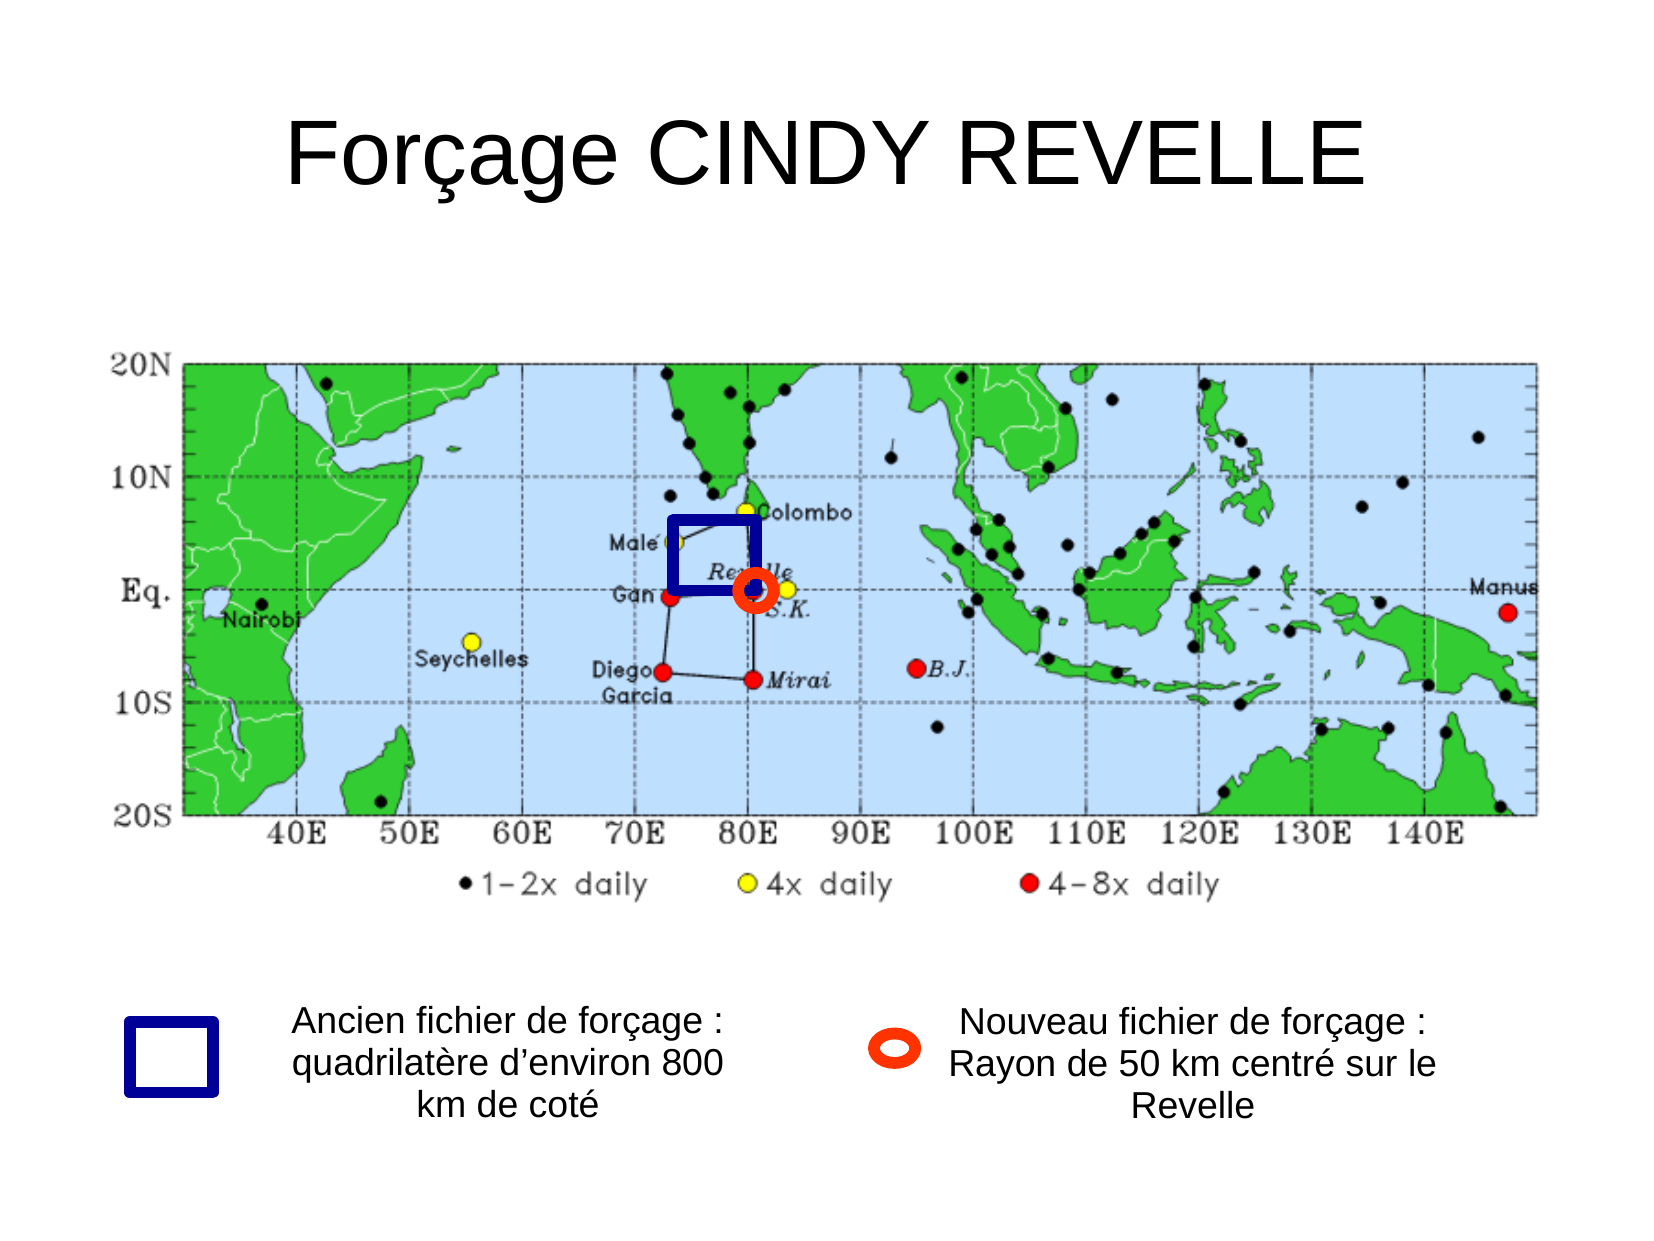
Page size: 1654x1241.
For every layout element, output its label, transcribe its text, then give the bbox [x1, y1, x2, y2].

picture [82, 331, 1567, 910]
title Forçage CINDY REVELLE [82, 49, 1571, 257]
text_box Ancien fichier de forçage : quadrilatère d’environ 800 km de coté [248, 992, 768, 1133]
text_box Nouveau fichier de forçage : Rayon de 50 km centré sur le Revelle [933, 993, 1453, 1134]
